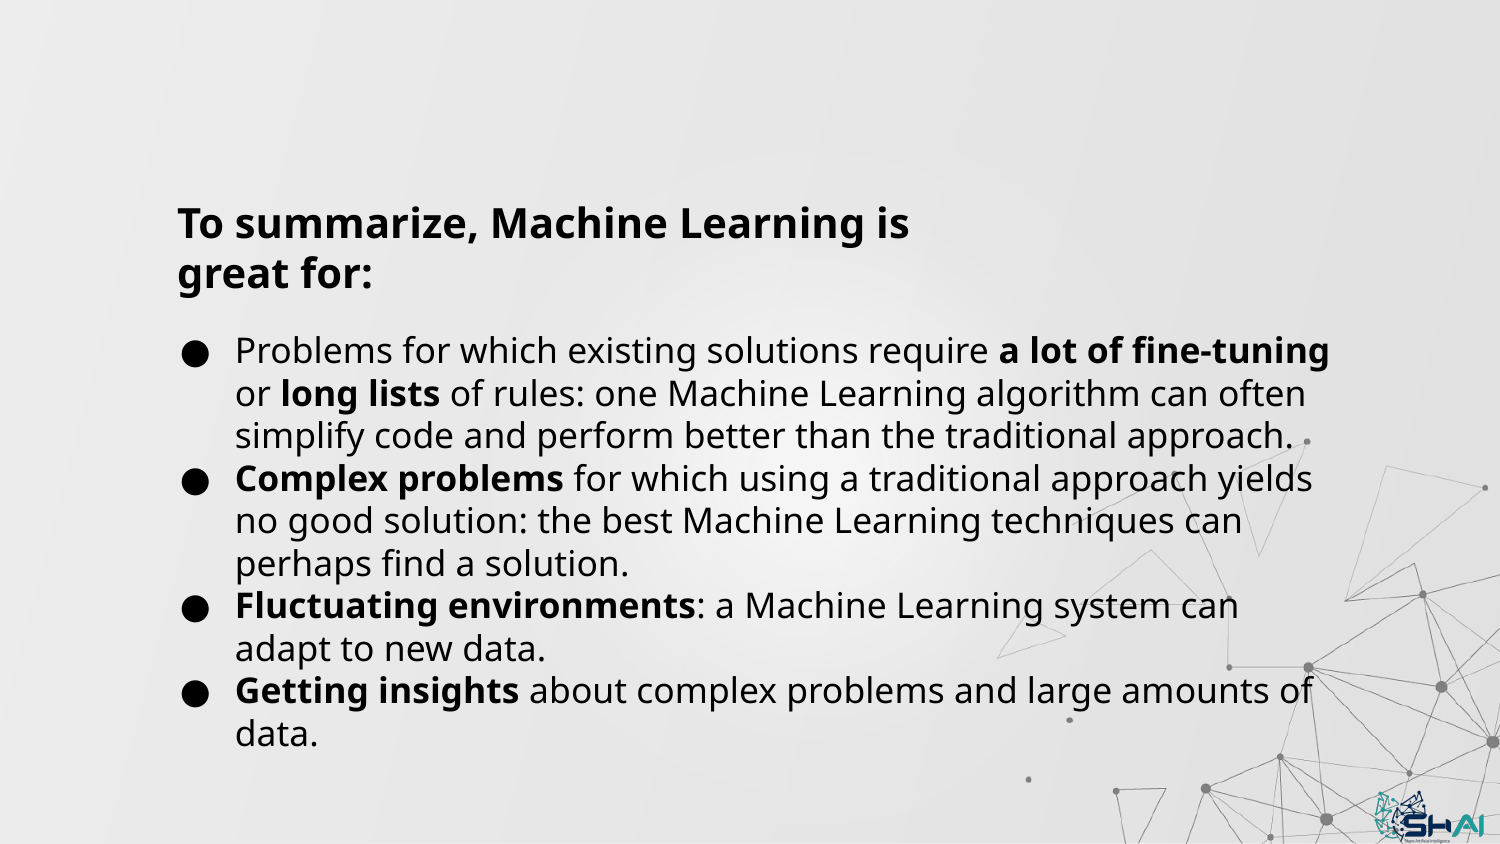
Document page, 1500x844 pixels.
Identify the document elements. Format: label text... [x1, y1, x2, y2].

picture [0, 0, 1500, 844]
text_box To summarize, Machine Learning is great for: [161, 182, 976, 363]
text_box Problems for which existing solutions require a lot of fine-tuning or long lists of rules: one Machine Learning algorithm can often simplify code and perform better than the traditional approach. Complex problems for which using a traditional approach yields no good solution: the best Machine Learning techniques can perhaps find a solution. Fluctuating environments: a Machine Learning system can adapt to new data. Getting insights about complex problems and large amounts of data. [144, 313, 1355, 812]
